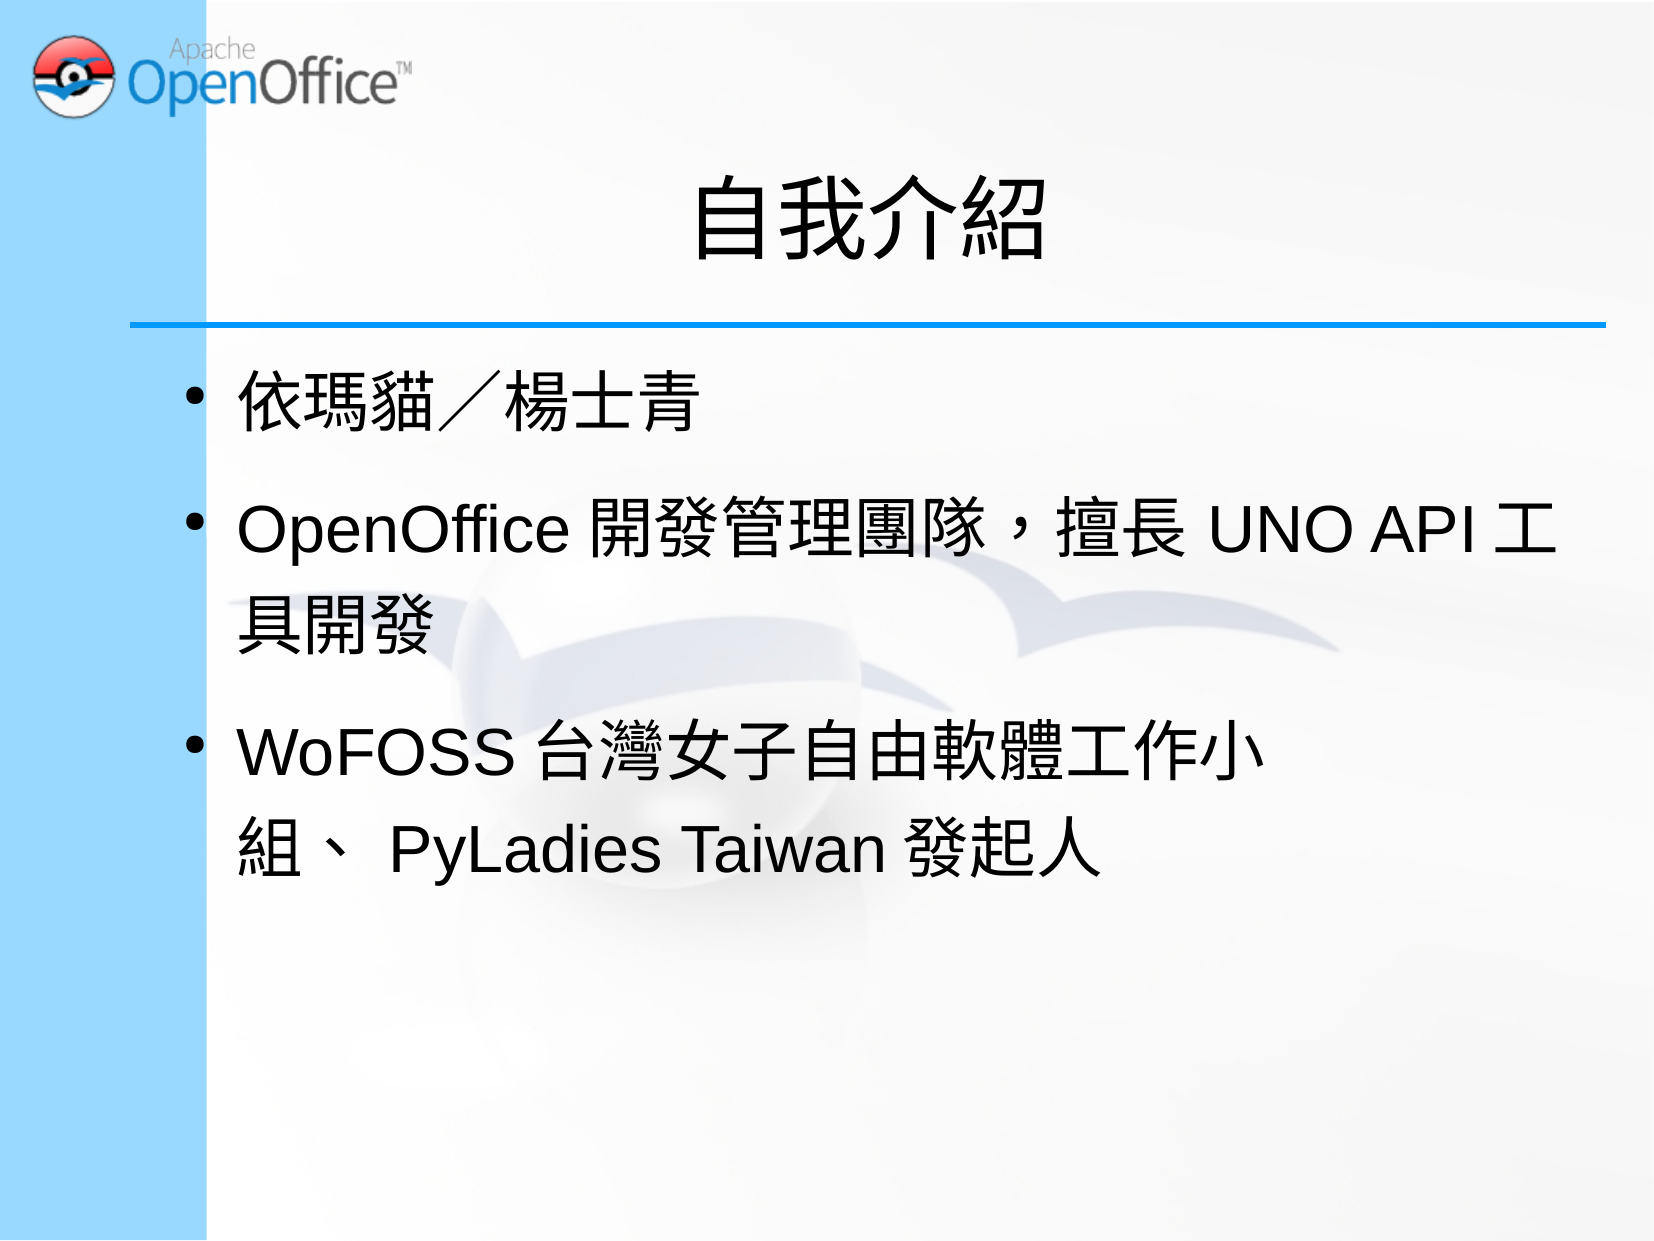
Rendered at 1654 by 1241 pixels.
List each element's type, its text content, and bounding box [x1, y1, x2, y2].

title 自我介紹 [165, 108, 1571, 316]
list 依瑪貓／楊士青 OpenOffice開發管理團隊，擅長UNO API工具開發 WoFOSS台灣女子自由軟體工作小組、PyLadies Taiwan發起人 [165, 349, 1571, 1168]
picture [31, 2, 1654, 1241]
